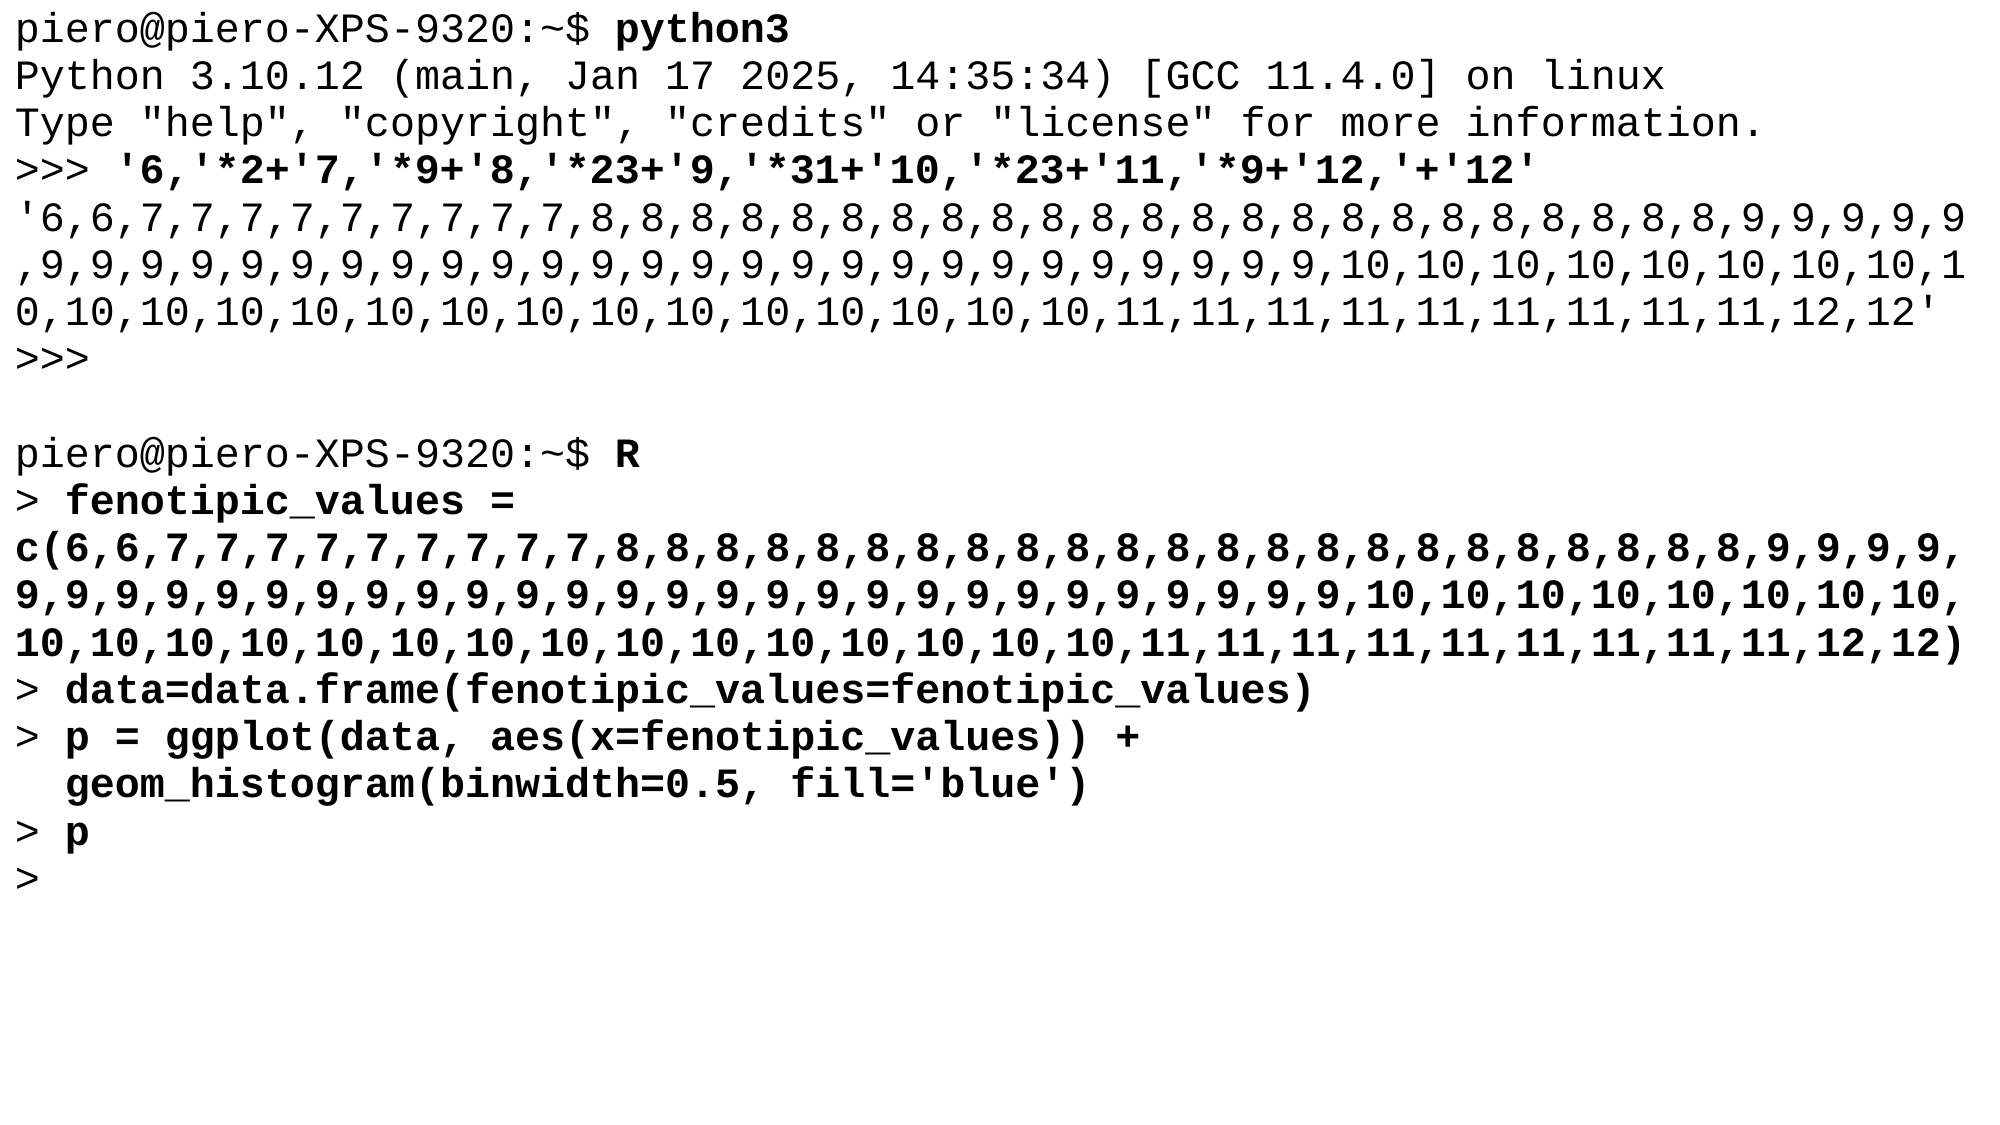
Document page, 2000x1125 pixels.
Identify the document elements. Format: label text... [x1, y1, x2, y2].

text_box piero@piero-XPS-9320:~$ python3 Python 3.10.12 (main, Jan 17 2025, 14:35:34) [GCC 11.4.0] on linux Type "help", "copyright", "credits" or "license" for more information. >>> '6,'*2+'7,'*9+'8,'*23+'9,'*31+'10,'*23+'11,'*9+'12,'+'12' '6,6,7,7,7,7,7,7,7,7,7,8,8,8,8,8,8,8,8,8,8,8,8,8,8,8,8,8,8,8,8,8,8,8,9,9,9,9,9,9,9,9,9,9,9,9,9,9,9,9,9,9,9,9,9,9,9,9,9,9,9,9,9,9,9,10,10,10,10,10,10,10,10,10,10,10,10,10,10,10,10,10,10,10,10,10,10,10,11,11,11,11,11,11,11,11,11,12,12' >>> piero@piero-XPS-9320:~$ R > fenotipic_values = c(6,6,7,7,7,7,7,7,7,7,7,8,8,8,8,8,8,8,8,8,8,8,8,8,8,8,8,8,8,8,8,8,8,8,9,9,9,9,9,9,9,9,9,9,9,9,9,9,9,9,9,9,9,9,9,9,9,9,9,9,9,9,9,9,9,10,10,10,10,10,10,10,10,10,10,10,10,10,10,10,10,10,10,10,10,10,10,10,11,11,11,11,11,11,11,11,11,12,12) > data=data.frame(fenotipic_values=fenotipic_values) > p = ggplot(data, aes(x=fenotipic_values)) + geom_histogram(binwidth=0.5, fill='blue') > p > [0, 0, 2000, 960]
